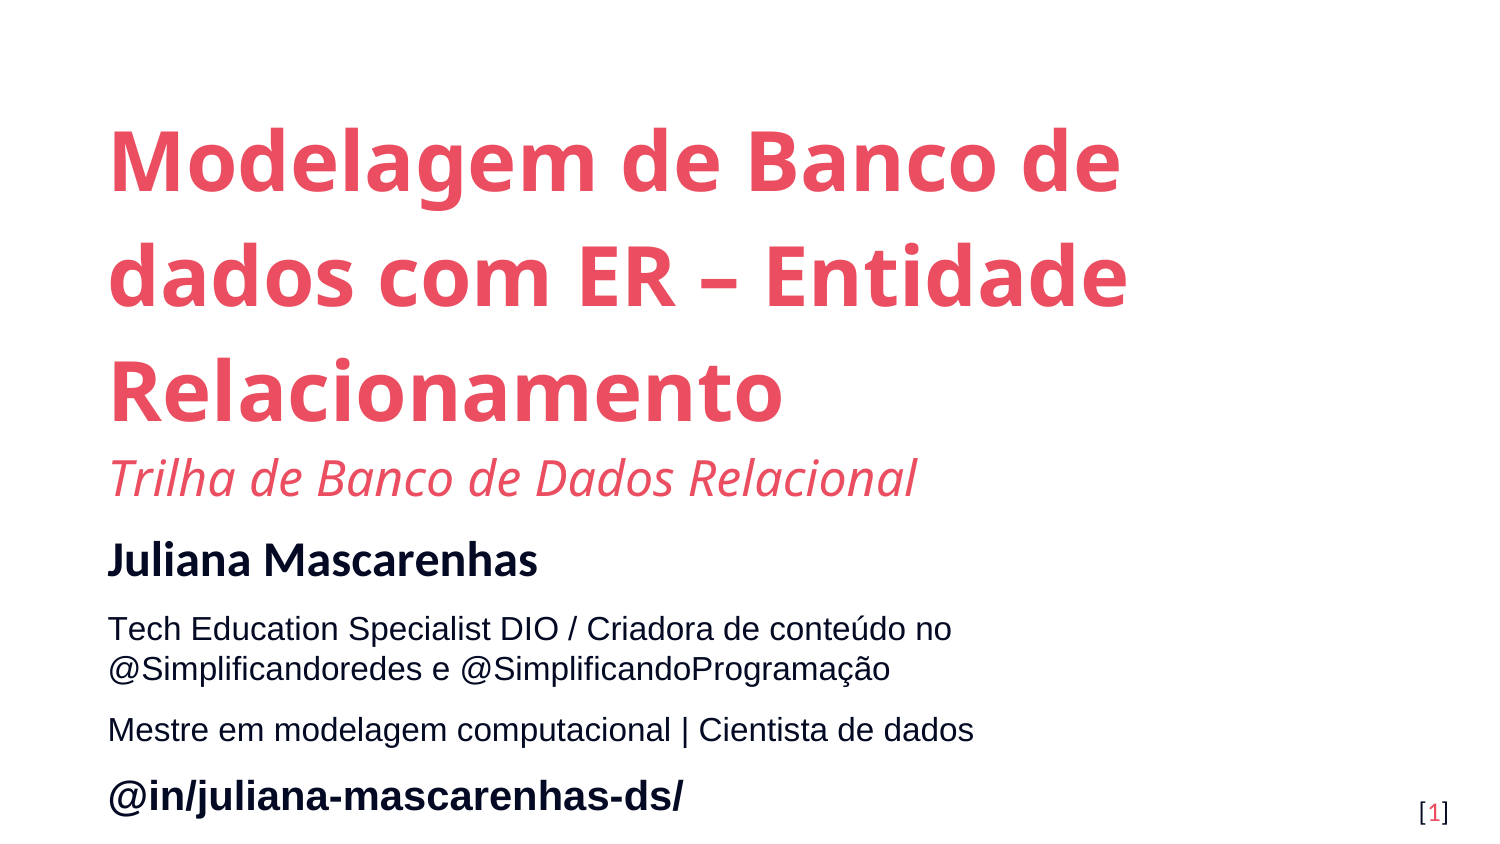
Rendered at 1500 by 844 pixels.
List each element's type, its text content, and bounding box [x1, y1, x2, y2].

text_box Juliana Mascarenhas Tech Education Specialist DIO / Criadora de conteúdo no @Simplificandoredes e @SimplificandoProgramação Mestre em modelagem computacional | Cientista de dados @in/juliana-mascarenhas-ds/ [92, 511, 1203, 829]
text_box Modelagem de Banco de dados com ER – Entidade Relacionamento Trilha de Banco de Dados Relacional [92, 77, 1317, 396]
slide_number [1] [1403, 779, 1494, 844]
